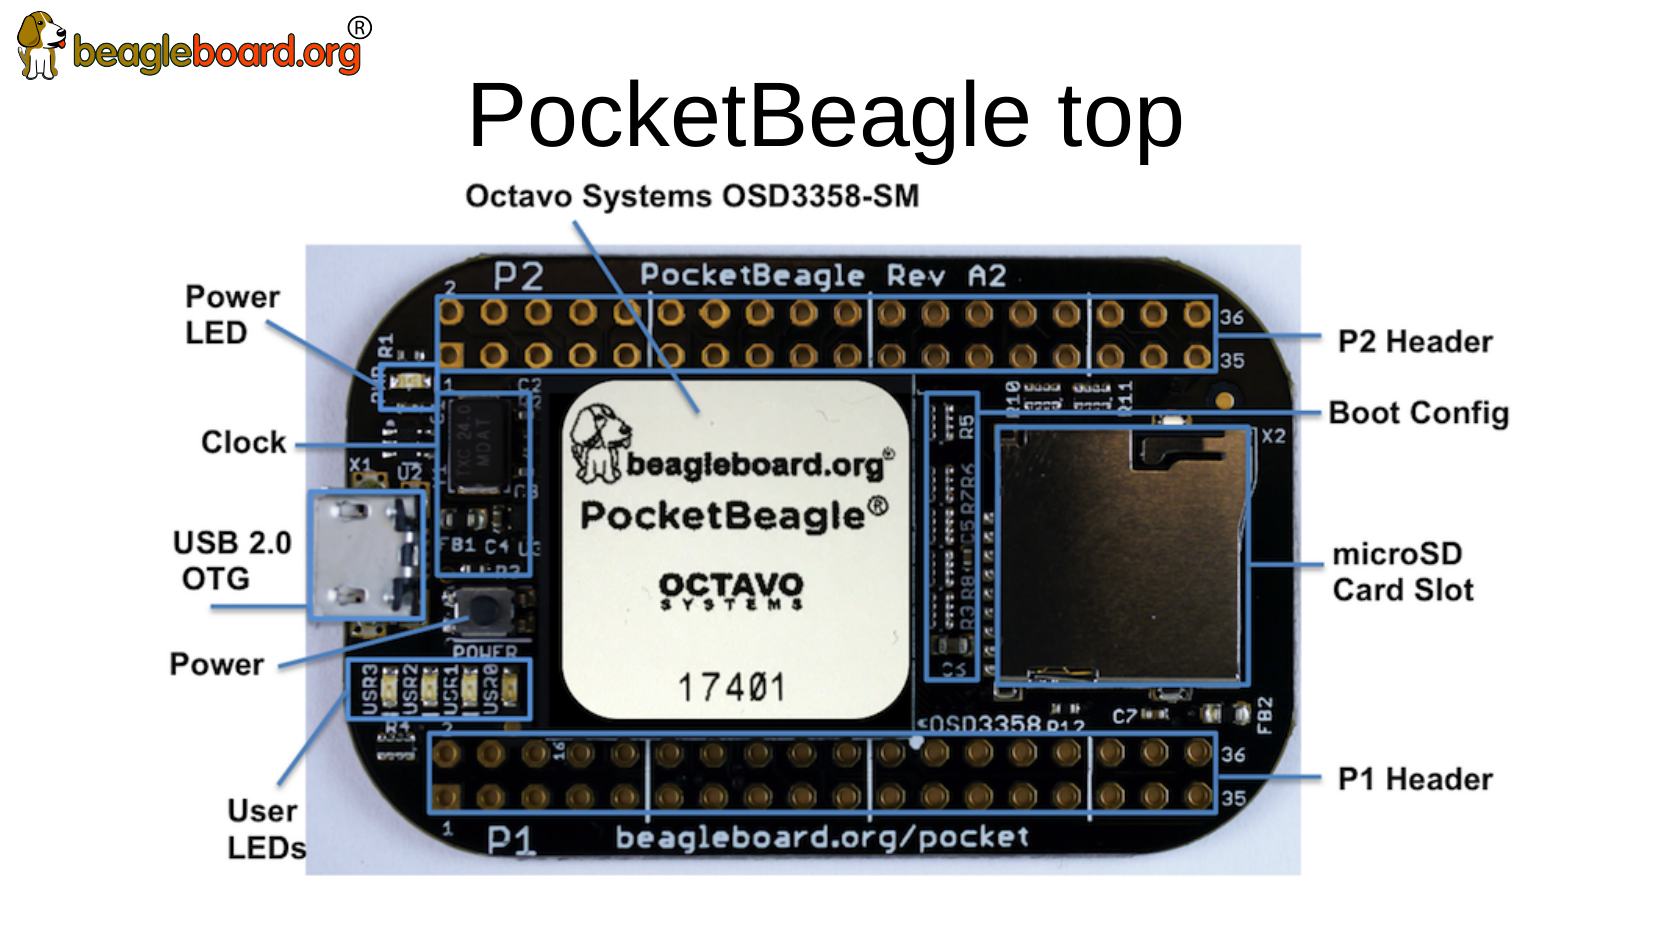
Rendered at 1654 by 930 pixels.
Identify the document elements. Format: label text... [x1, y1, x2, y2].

title PocketBeagle top [82, 37, 1571, 193]
picture [17, 11, 372, 80]
picture [157, 172, 1515, 891]
